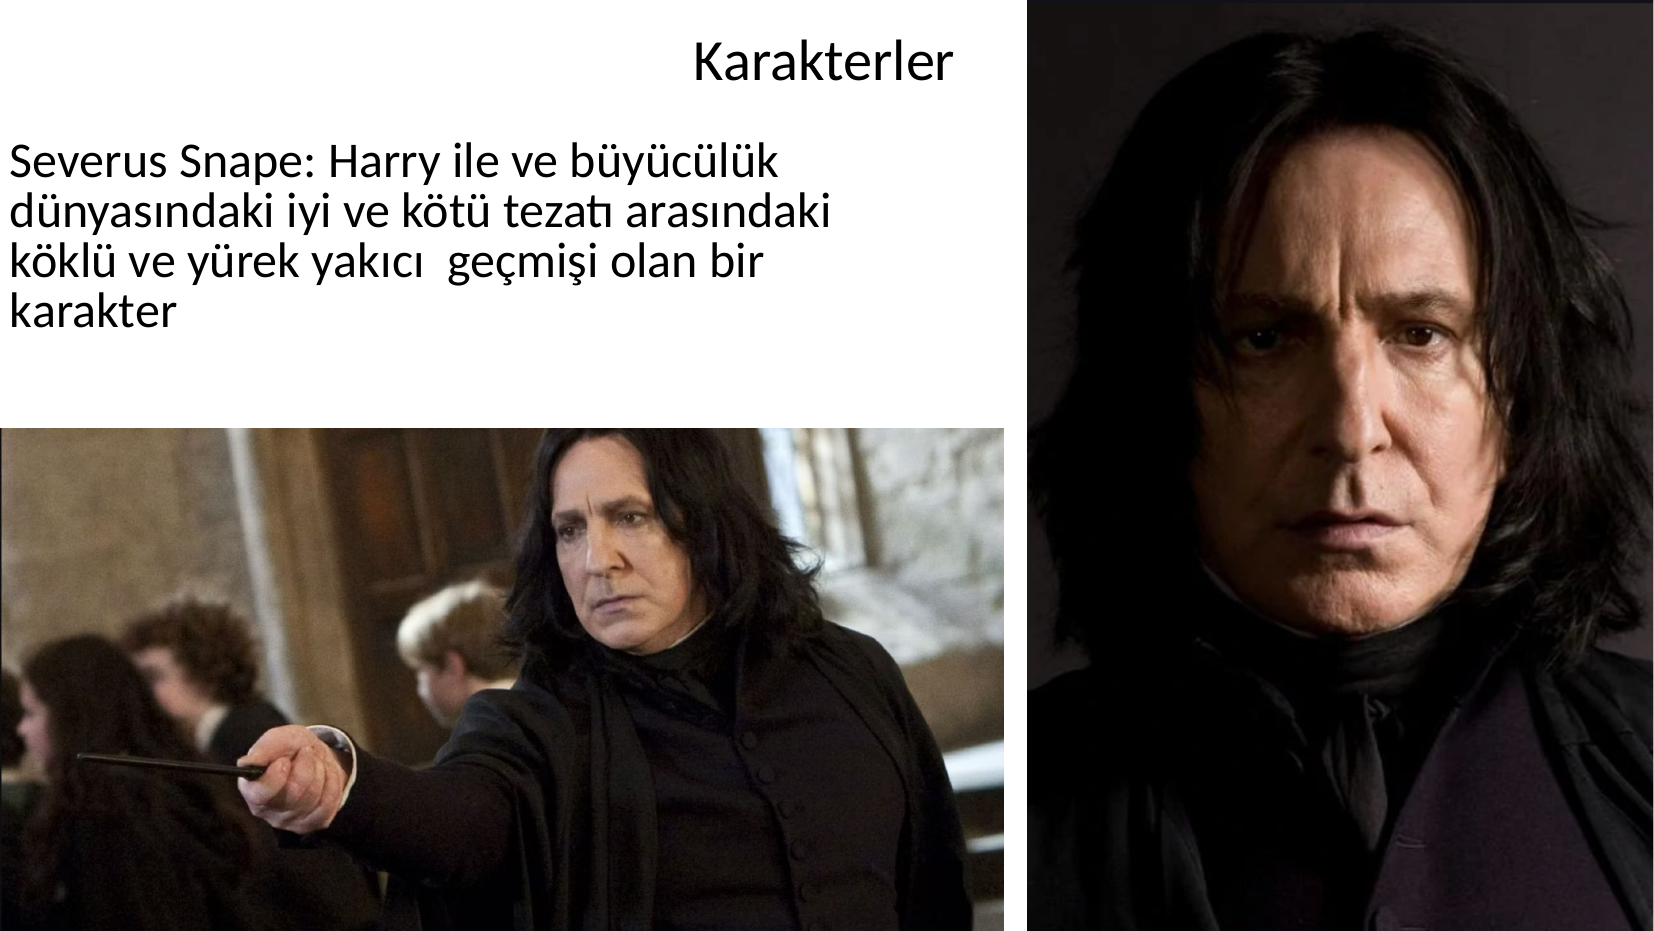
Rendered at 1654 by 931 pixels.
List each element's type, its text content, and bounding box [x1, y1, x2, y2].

text_box Severus Snape: Harry ile ve büyücülük dünyasındaki iyi ve kötü tezatı arasındaki köklü ve yürek yakıcı geçmişi olan bir karakter [0, 132, 941, 348]
picture [1027, 0, 1654, 931]
picture [0, 428, 1004, 931]
text_box Karakterler [679, 29, 971, 103]
